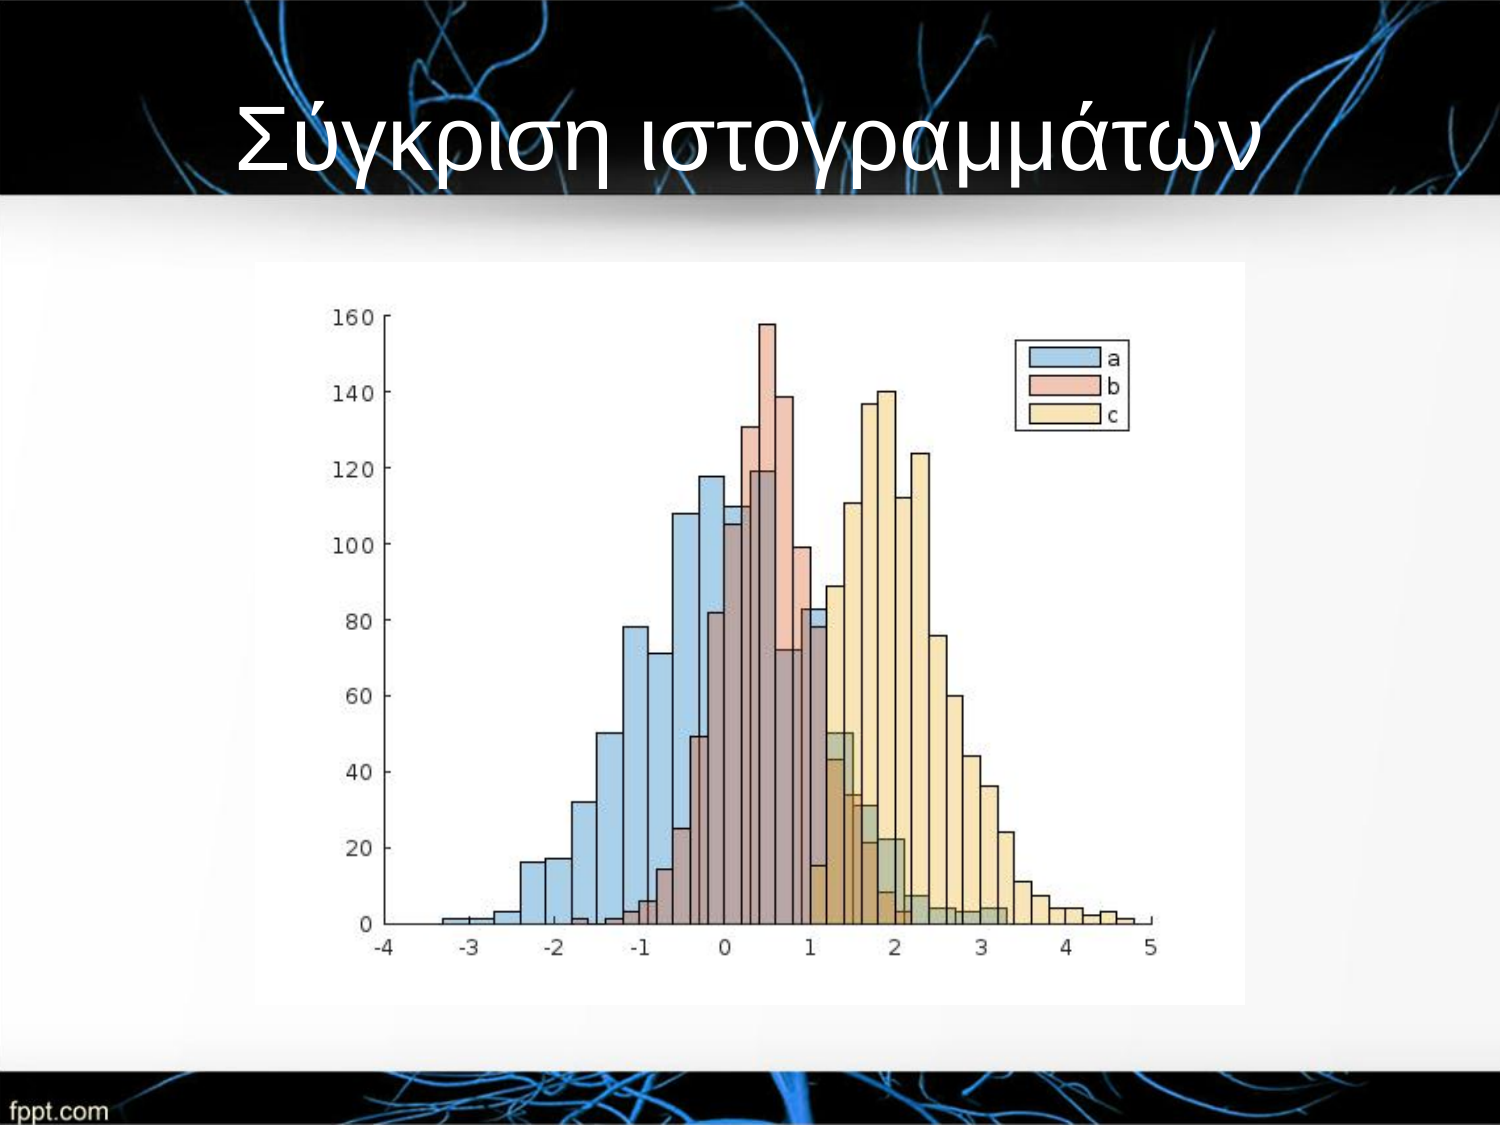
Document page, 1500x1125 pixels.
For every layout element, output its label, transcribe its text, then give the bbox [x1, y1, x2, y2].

title Σύγκριση ιστογραμμάτων [75, 45, 1425, 233]
picture [0, 0, 1500, 1125]
